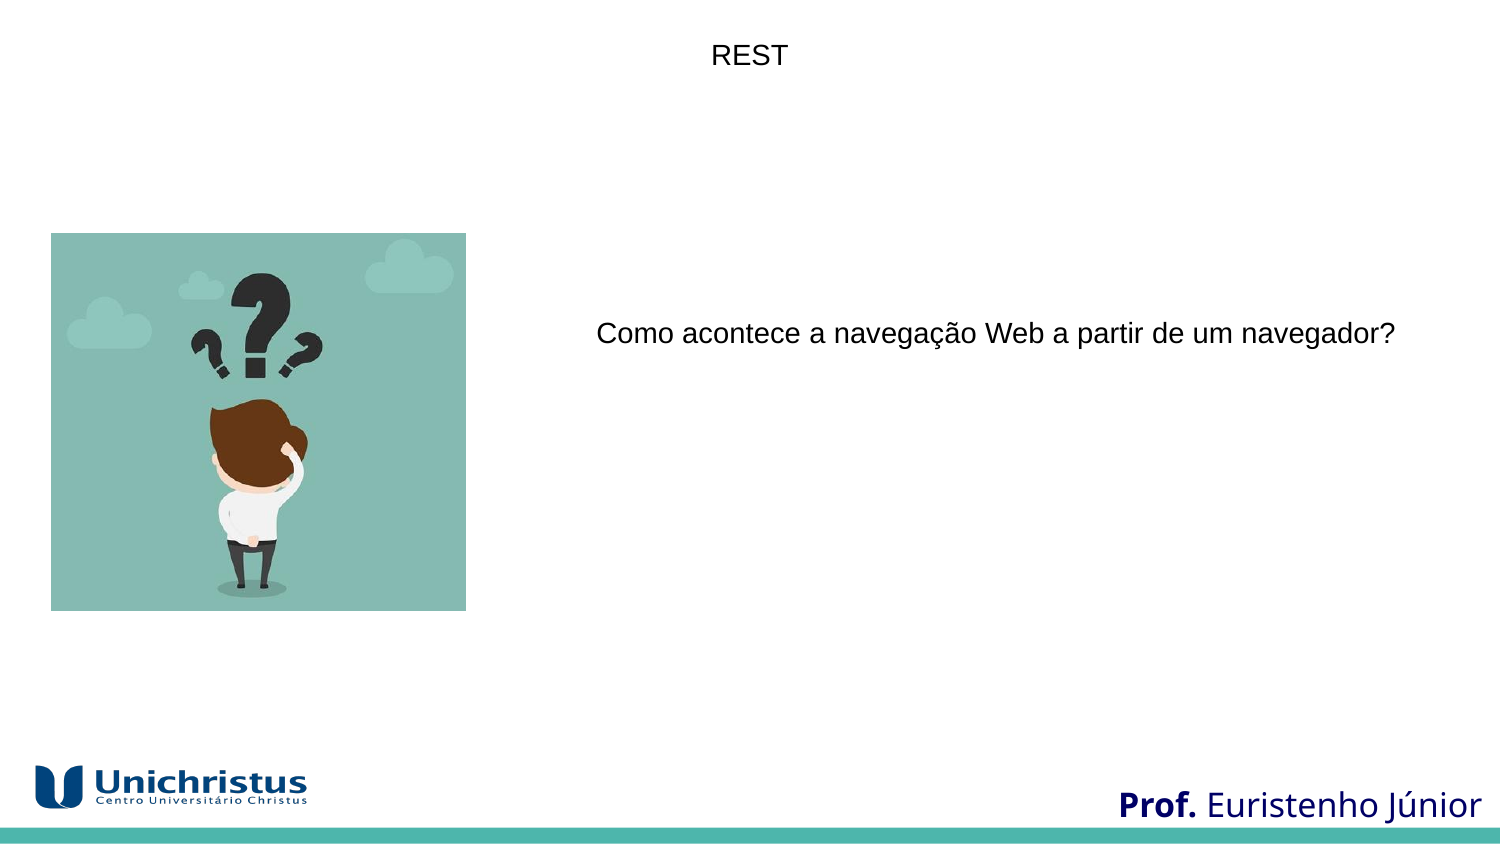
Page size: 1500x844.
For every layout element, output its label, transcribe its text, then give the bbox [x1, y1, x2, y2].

list Como acontece a navegação Web a partir de um navegador? [544, 152, 1449, 750]
picture [31, 763, 311, 810]
text_box Prof. Euristenho Júnior [1103, 773, 1500, 829]
picture [51, 233, 466, 611]
title REST [51, 20, 1449, 137]
